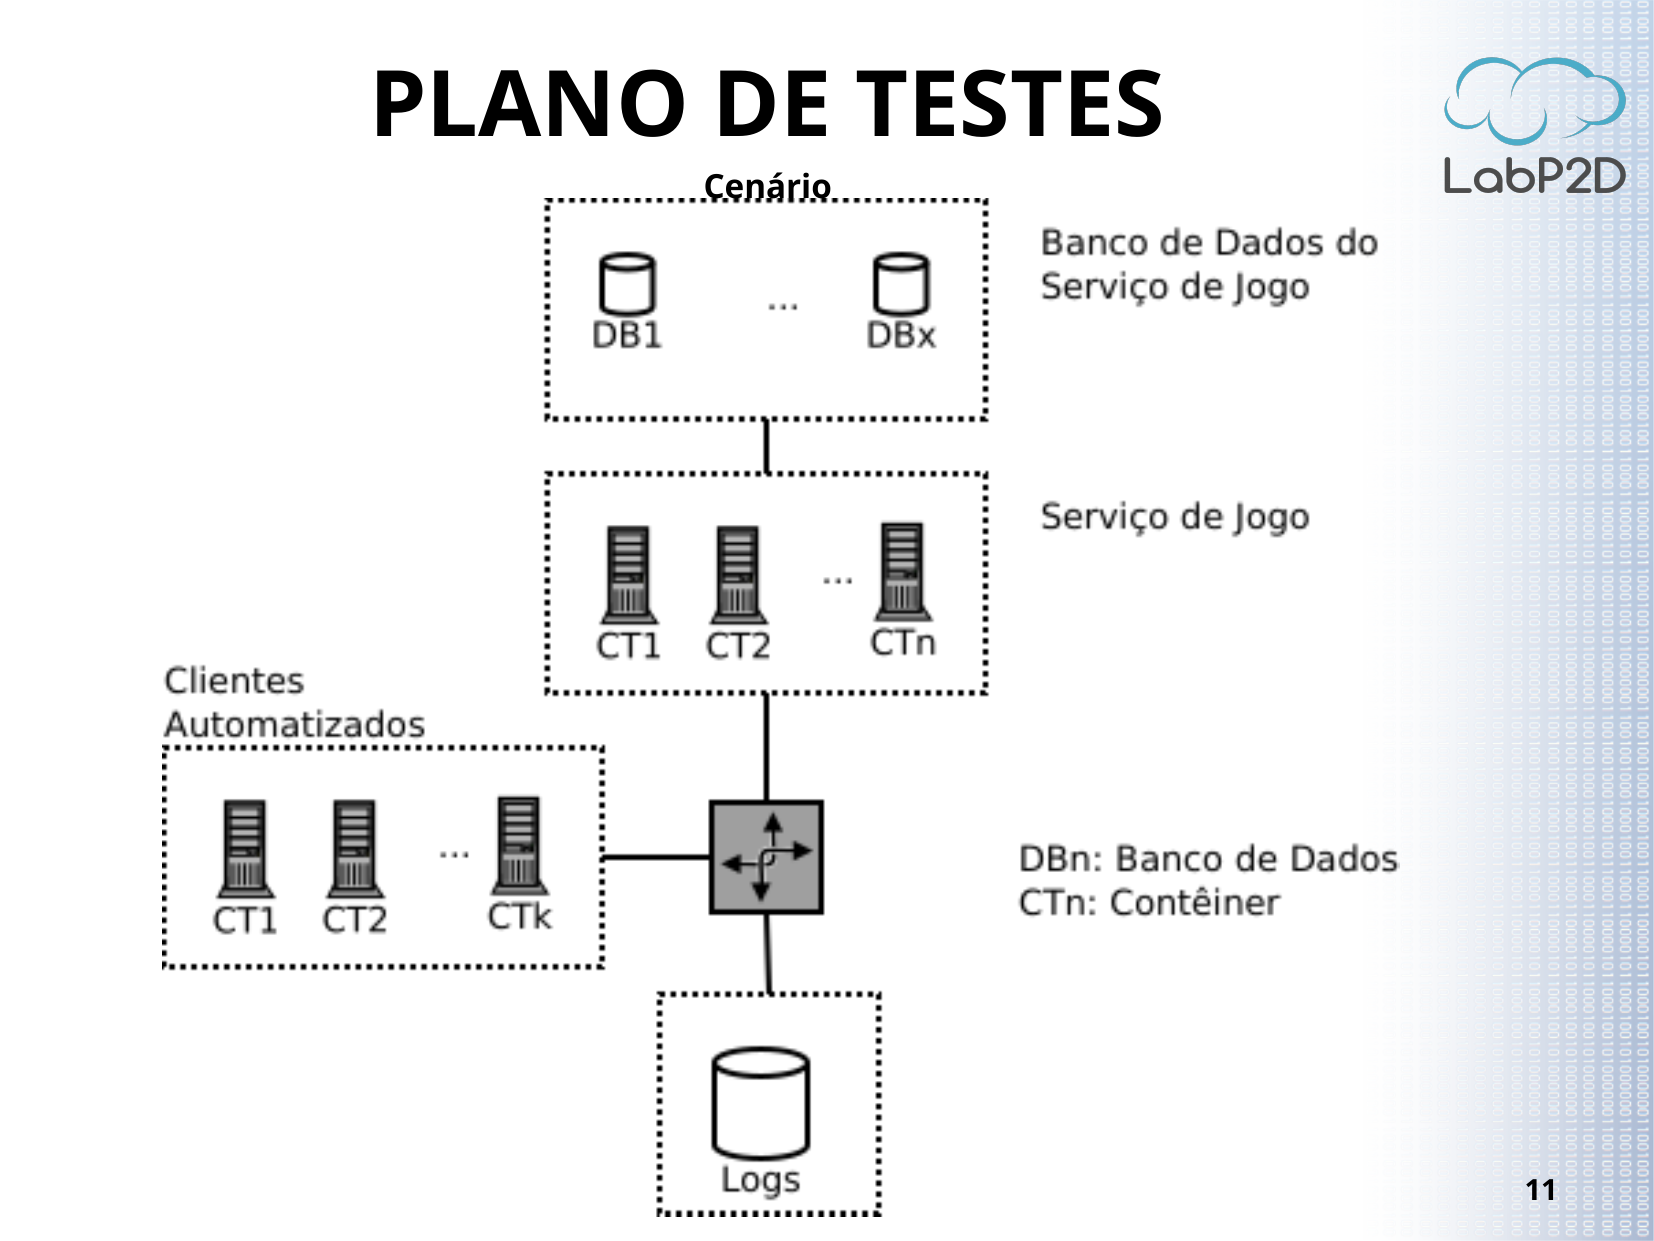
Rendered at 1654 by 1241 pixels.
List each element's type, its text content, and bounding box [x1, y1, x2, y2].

title PLANO DE TESTES Cenário [82, 19, 1453, 228]
picture [162, 1, 1654, 1240]
